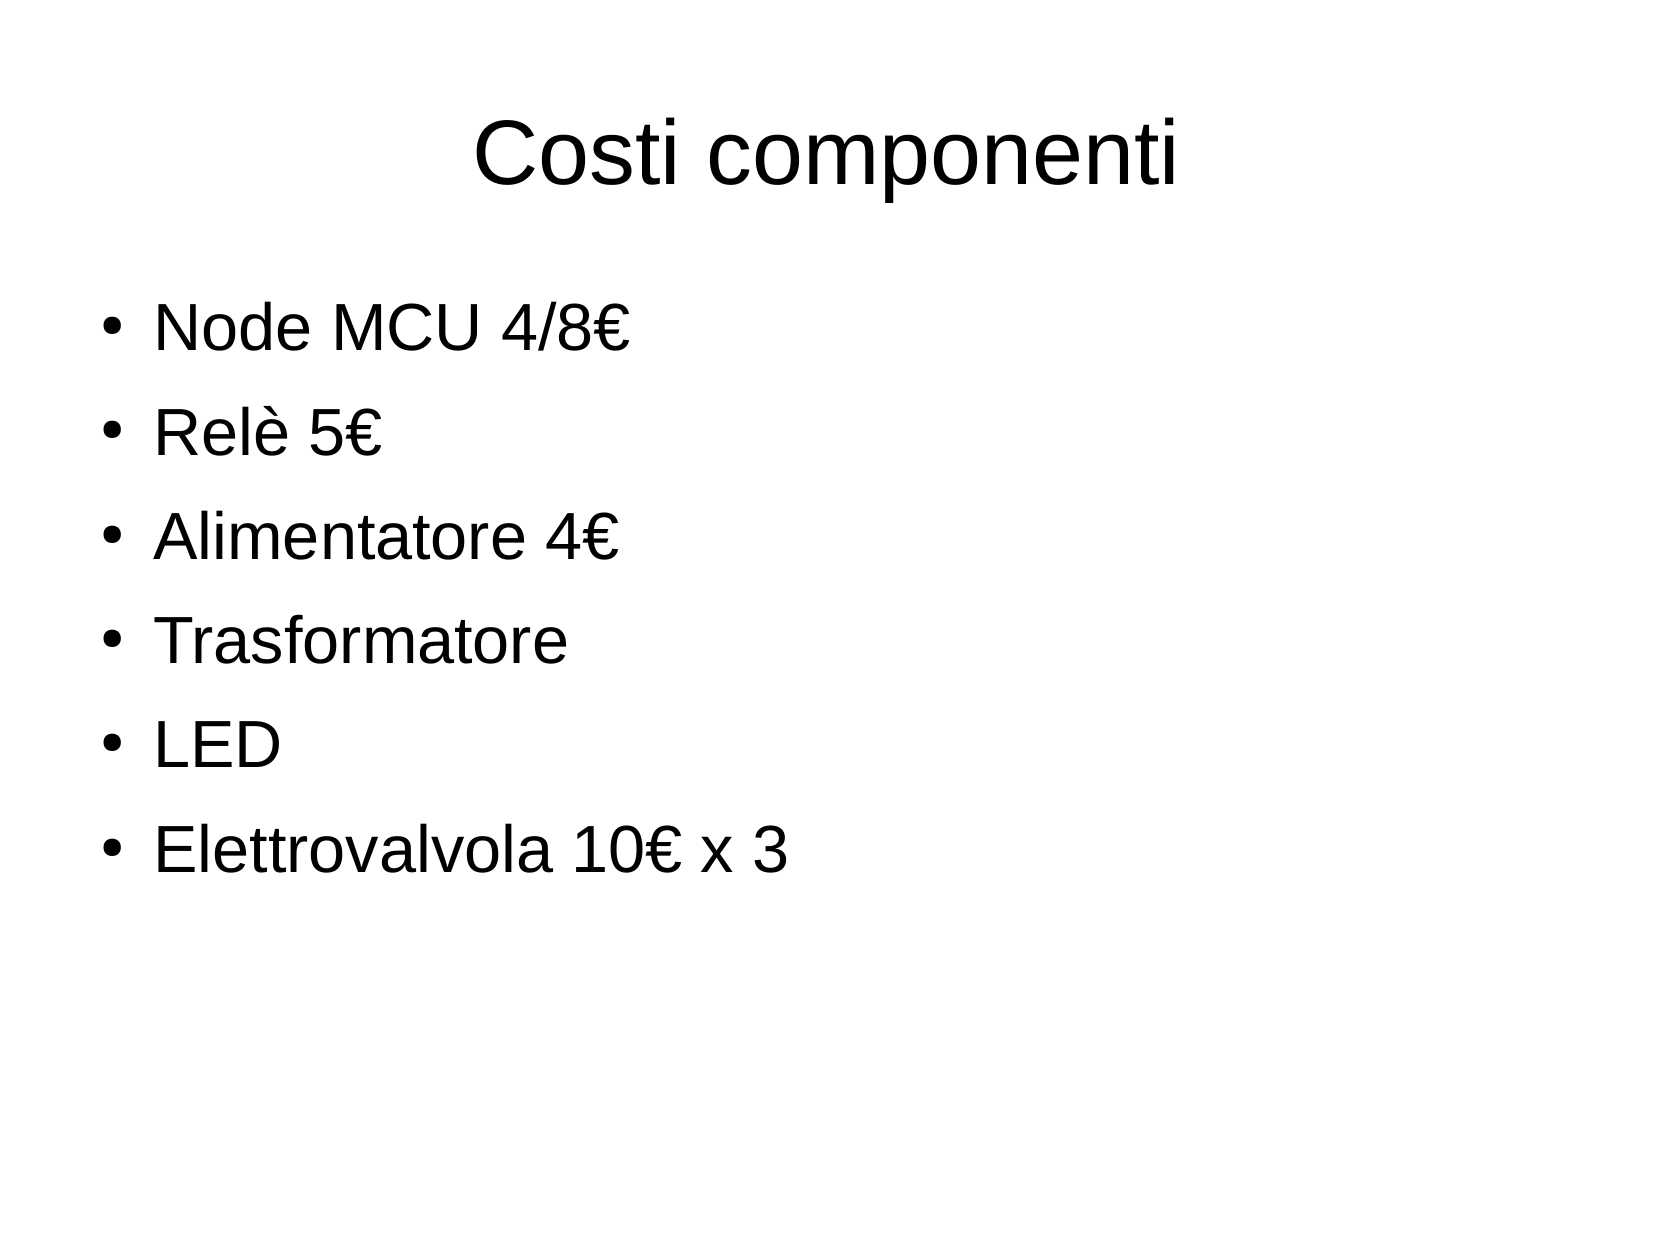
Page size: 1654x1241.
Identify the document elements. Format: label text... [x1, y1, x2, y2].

title Costi componenti [82, 49, 1571, 257]
list Node MCU 4/8€ Relè 5€ Alimentatore 4€ Trasformatore LED Elettrovalvola 10€ x 3 [82, 290, 1571, 1109]
